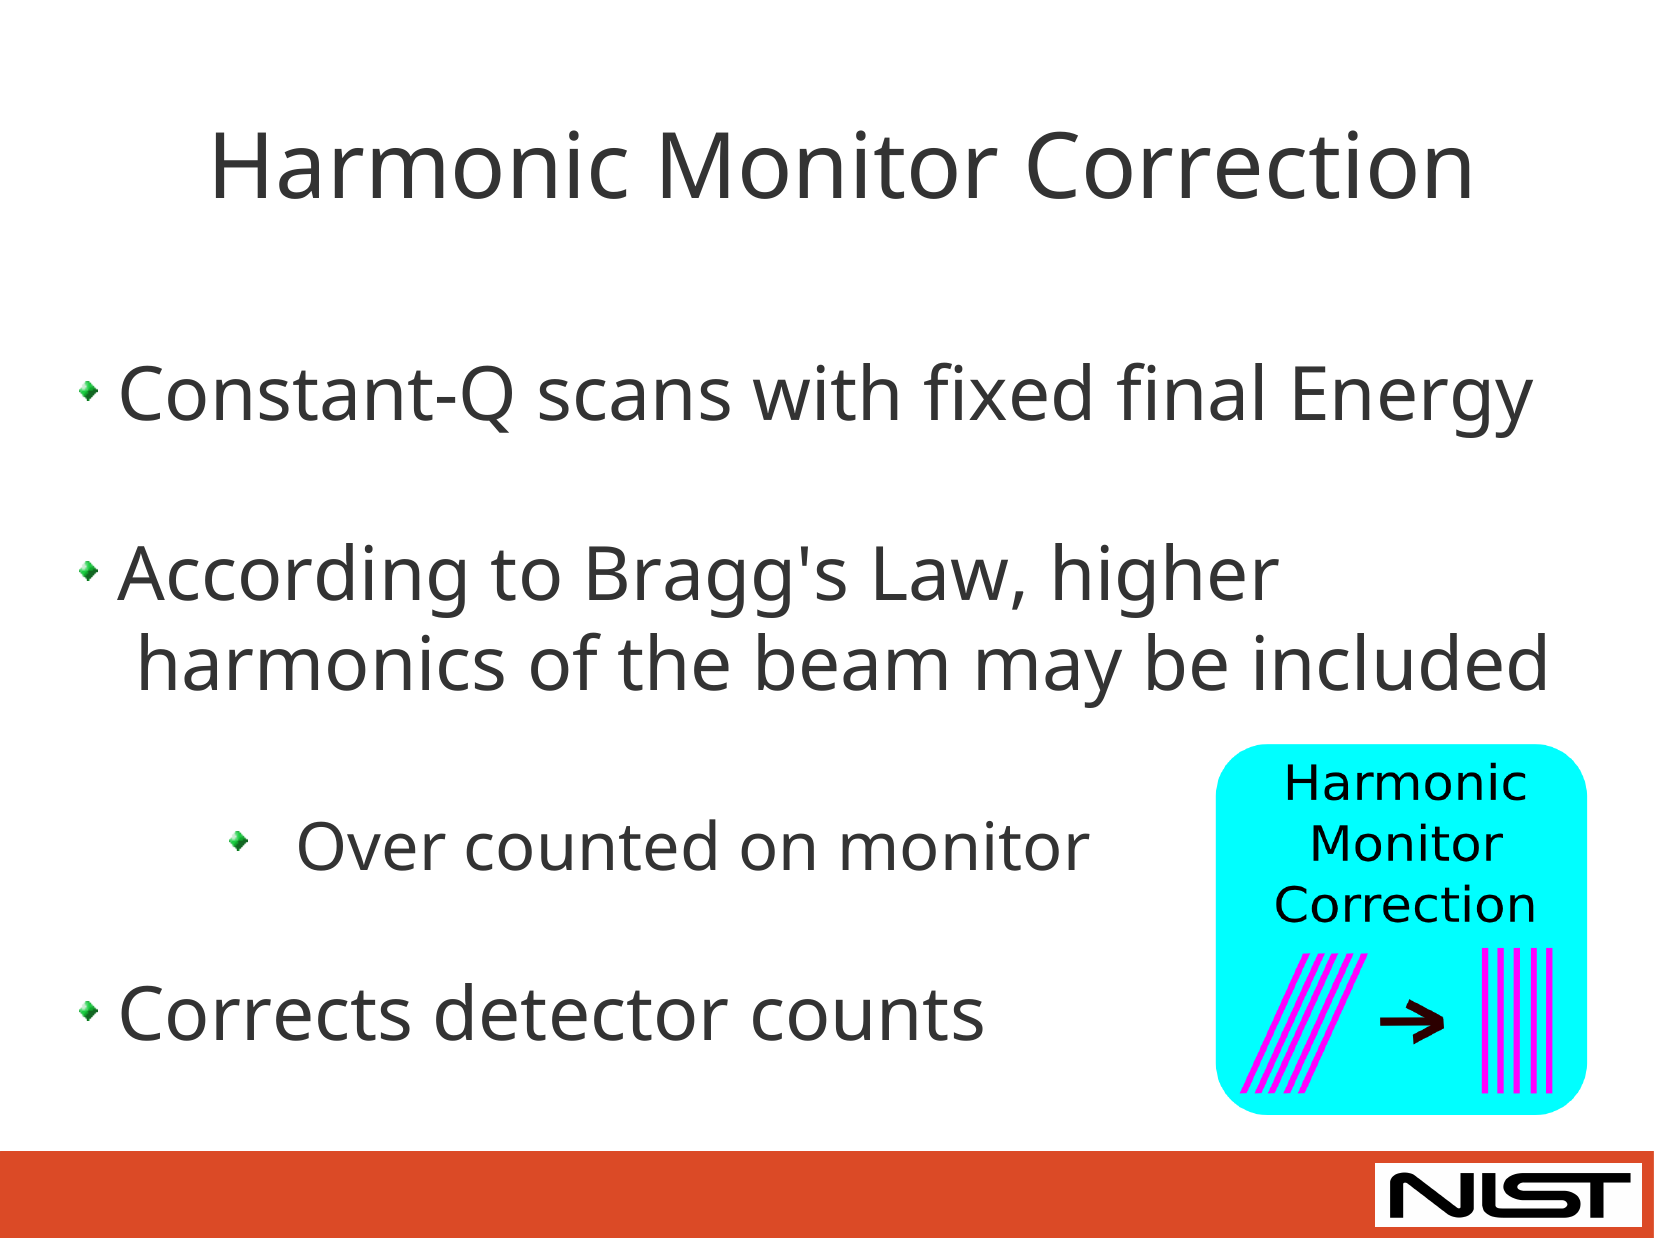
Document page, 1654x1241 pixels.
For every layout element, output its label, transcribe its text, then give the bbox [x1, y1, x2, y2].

picture [1210, 738, 1589, 1116]
list Constant-Q scans with fixed final Energy According to Bragg's Law, higher harmonics of the beam may be included Over counted on monitor Corrects detector counts [70, 337, 1583, 1173]
title Harmonic Monitor Correction [73, 29, 1613, 309]
picture [0, 1151, 1654, 1238]
